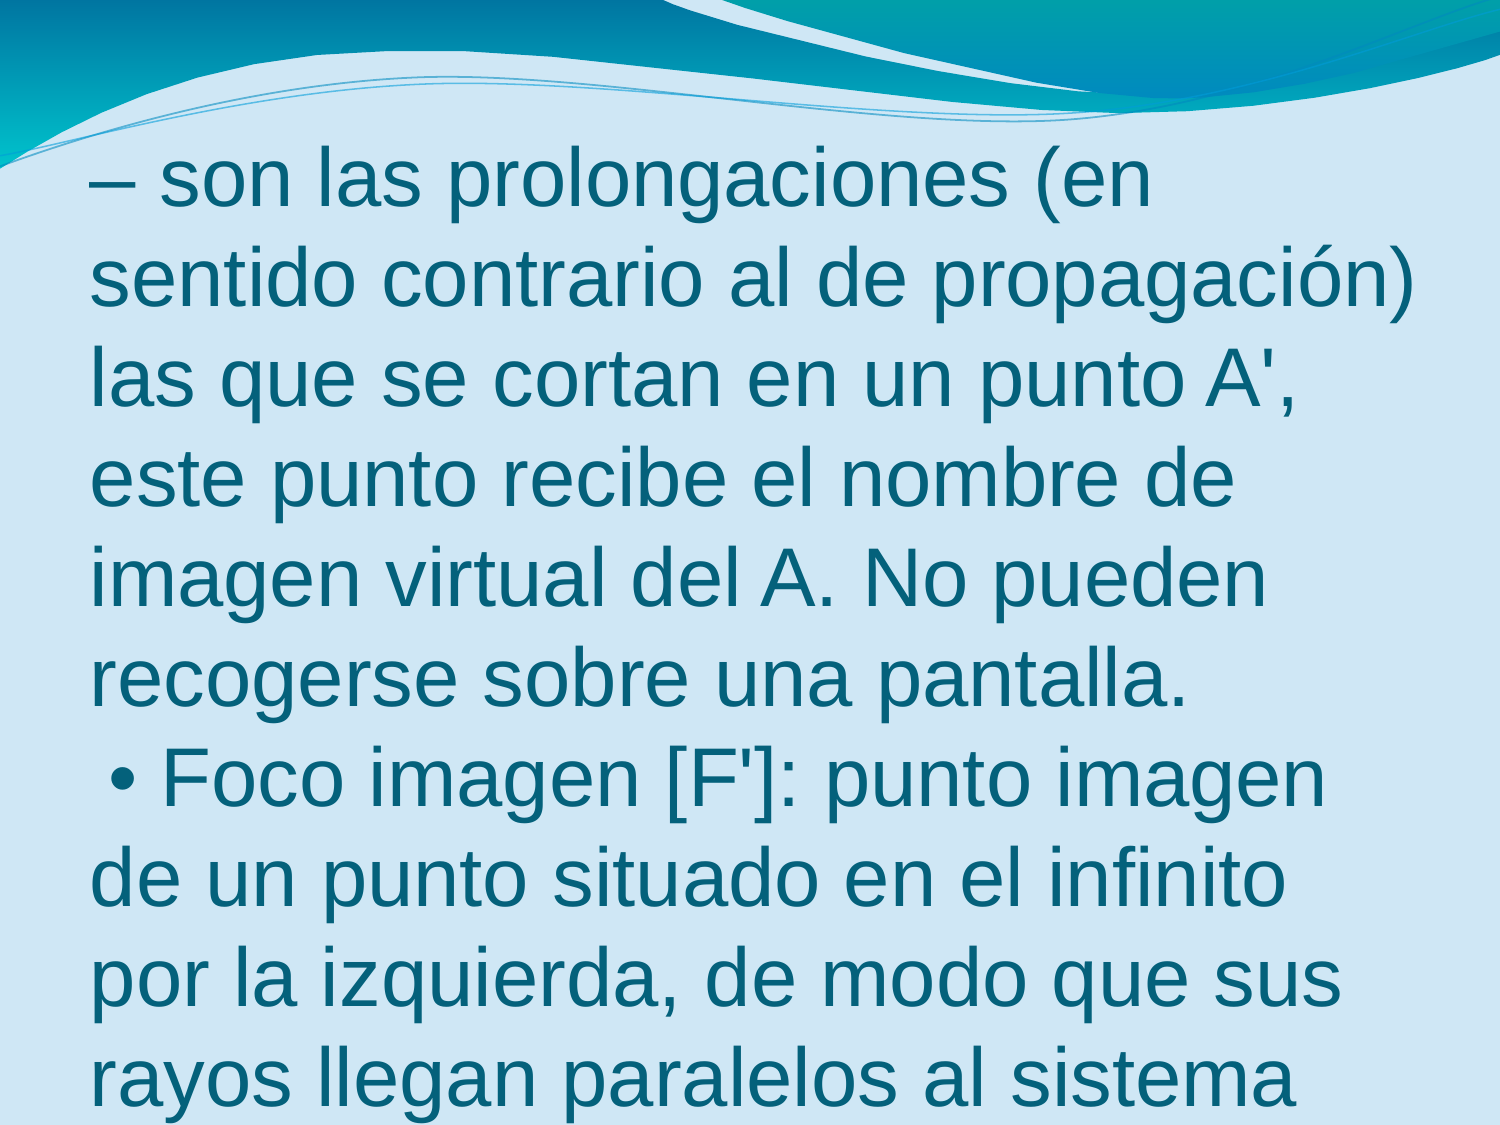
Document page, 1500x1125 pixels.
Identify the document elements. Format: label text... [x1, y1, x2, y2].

title – son las prolongaciones (en sentido contrario al de propagación) las que se cortan en un punto A', este punto recibe el nombre de imagen virtual del A. No pueden recogerse sobre una pantalla. • Foco imagen [F']: punto imagen de un punto situado en el infinito por la izquierda, de modo que sus rayos llegan paralelos al sistema óptico de izquierda a derecha. “Es s' para s=∞”. [75, 115, 1438, 1047]
